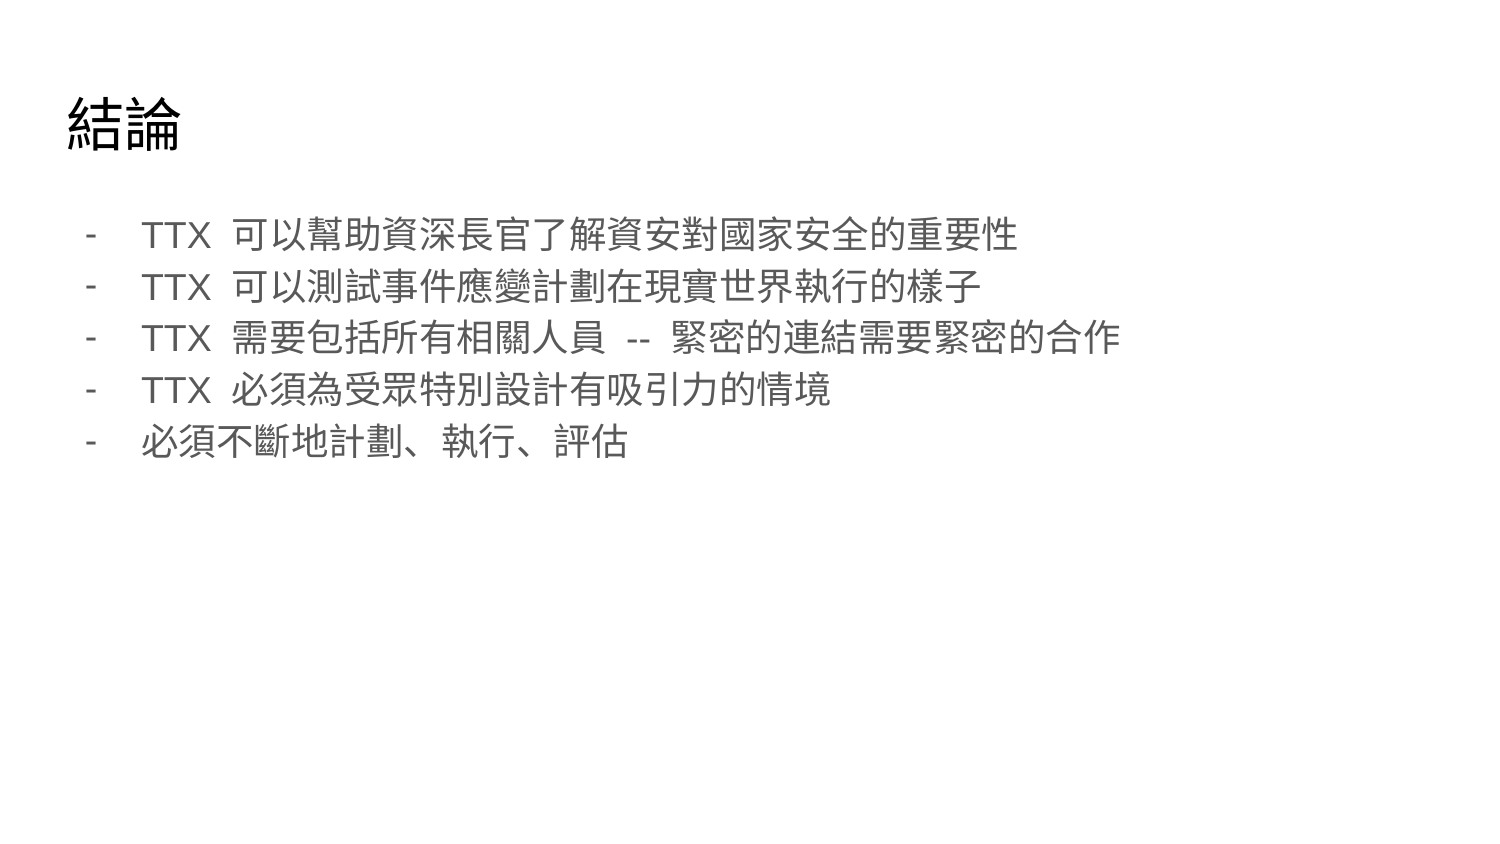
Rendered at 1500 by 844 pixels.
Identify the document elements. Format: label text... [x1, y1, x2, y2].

title 結論 [51, 72, 1449, 167]
list TTX 可以幫助資深長官了解資安對國家安全的重要性 TTX 可以測試事件應變計劃在現實世界執行的樣子 TTX 需要包括所有相關人員 -- 緊密的連結需要緊密的合作 TTX 必須為受眾特別設計有吸引力的情境 必須不斷地計劃、執行、評估 [51, 189, 1449, 750]
